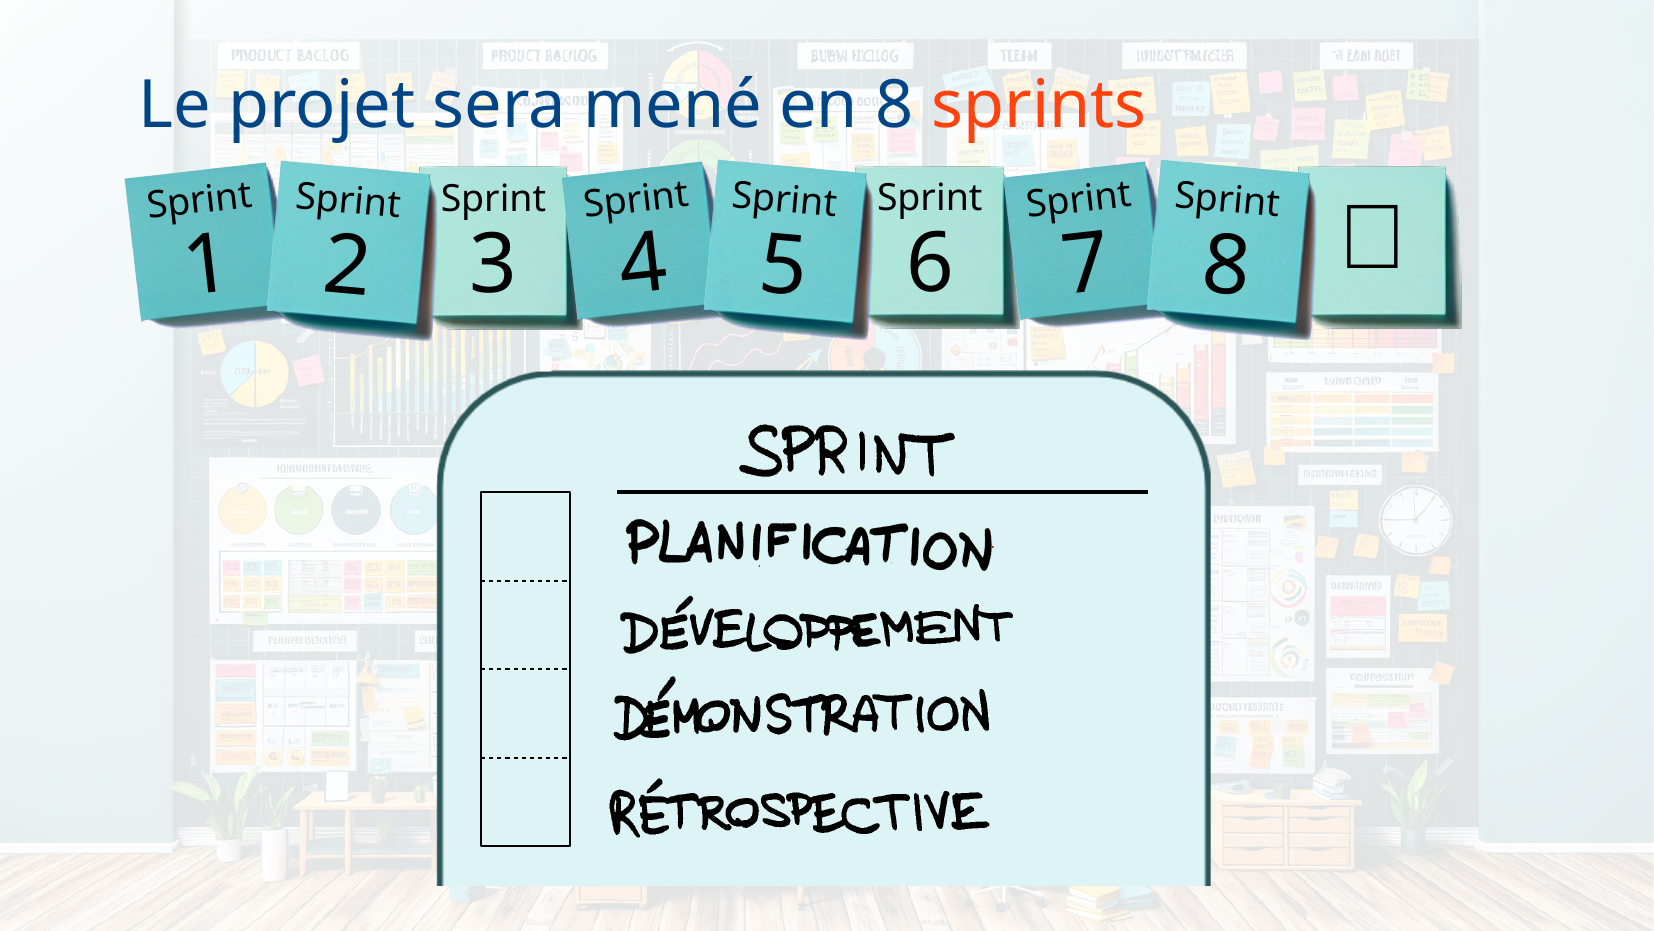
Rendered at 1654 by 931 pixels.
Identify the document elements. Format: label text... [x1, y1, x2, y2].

text_box Le projet sera mené en 8 sprints [88, 35, 1506, 154]
picture [0, 0, 1654, 931]
